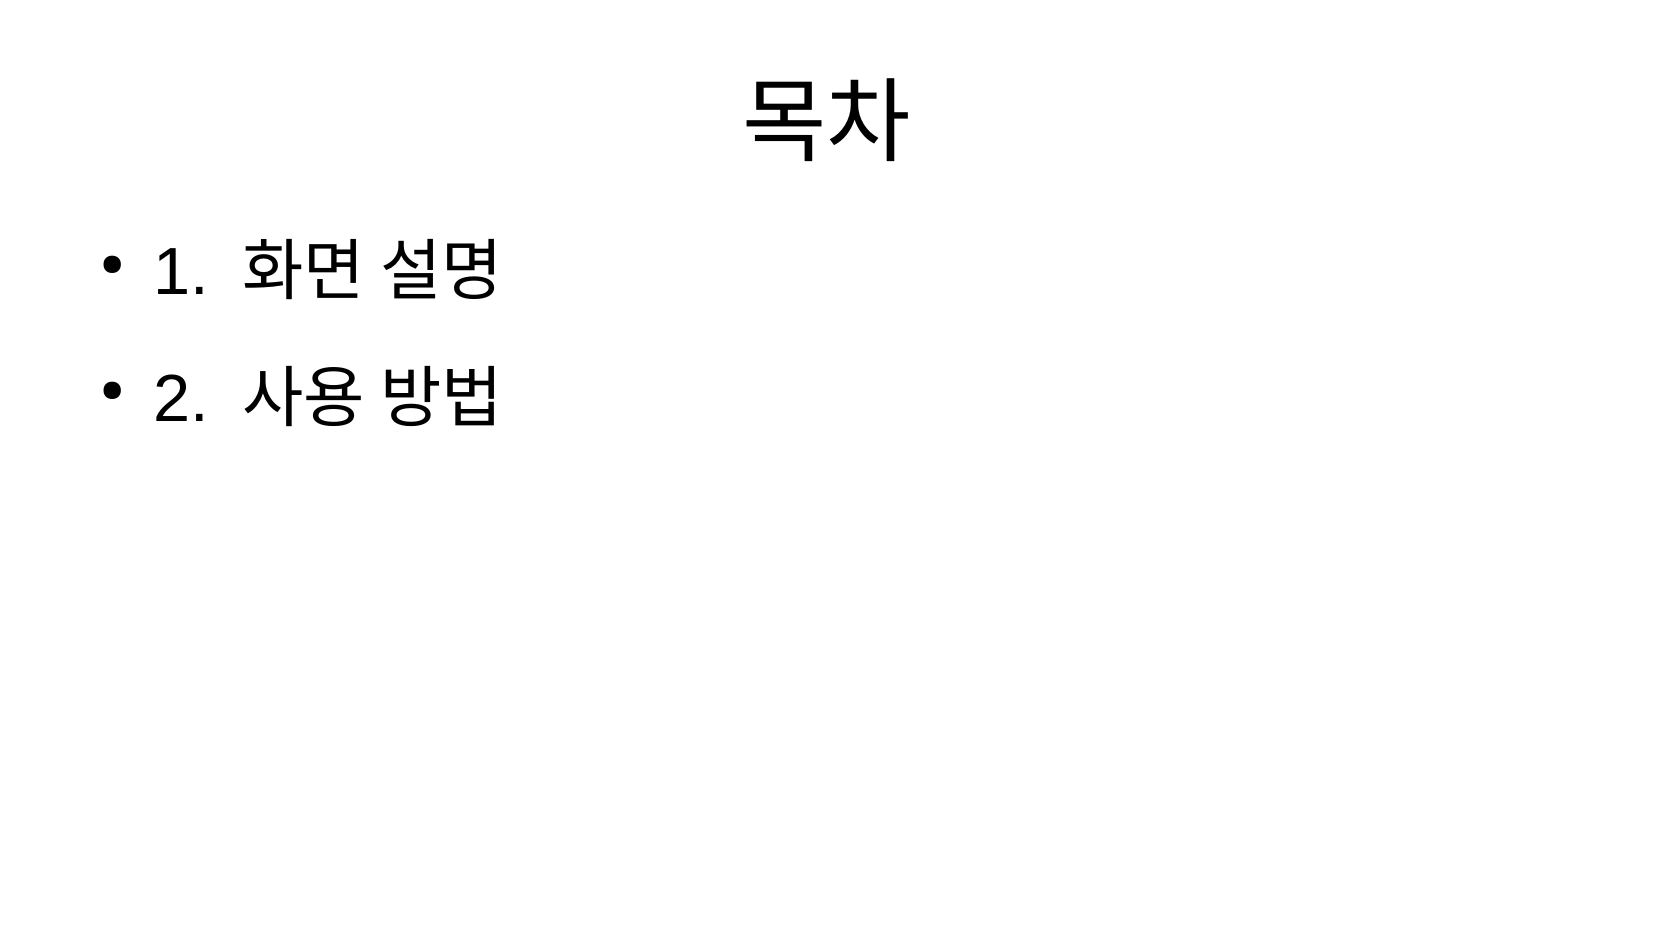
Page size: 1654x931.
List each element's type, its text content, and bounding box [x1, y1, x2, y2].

list 1. 화면 설명 2. 사용 방법 [82, 217, 1571, 758]
title 목차 [82, 37, 1571, 193]
